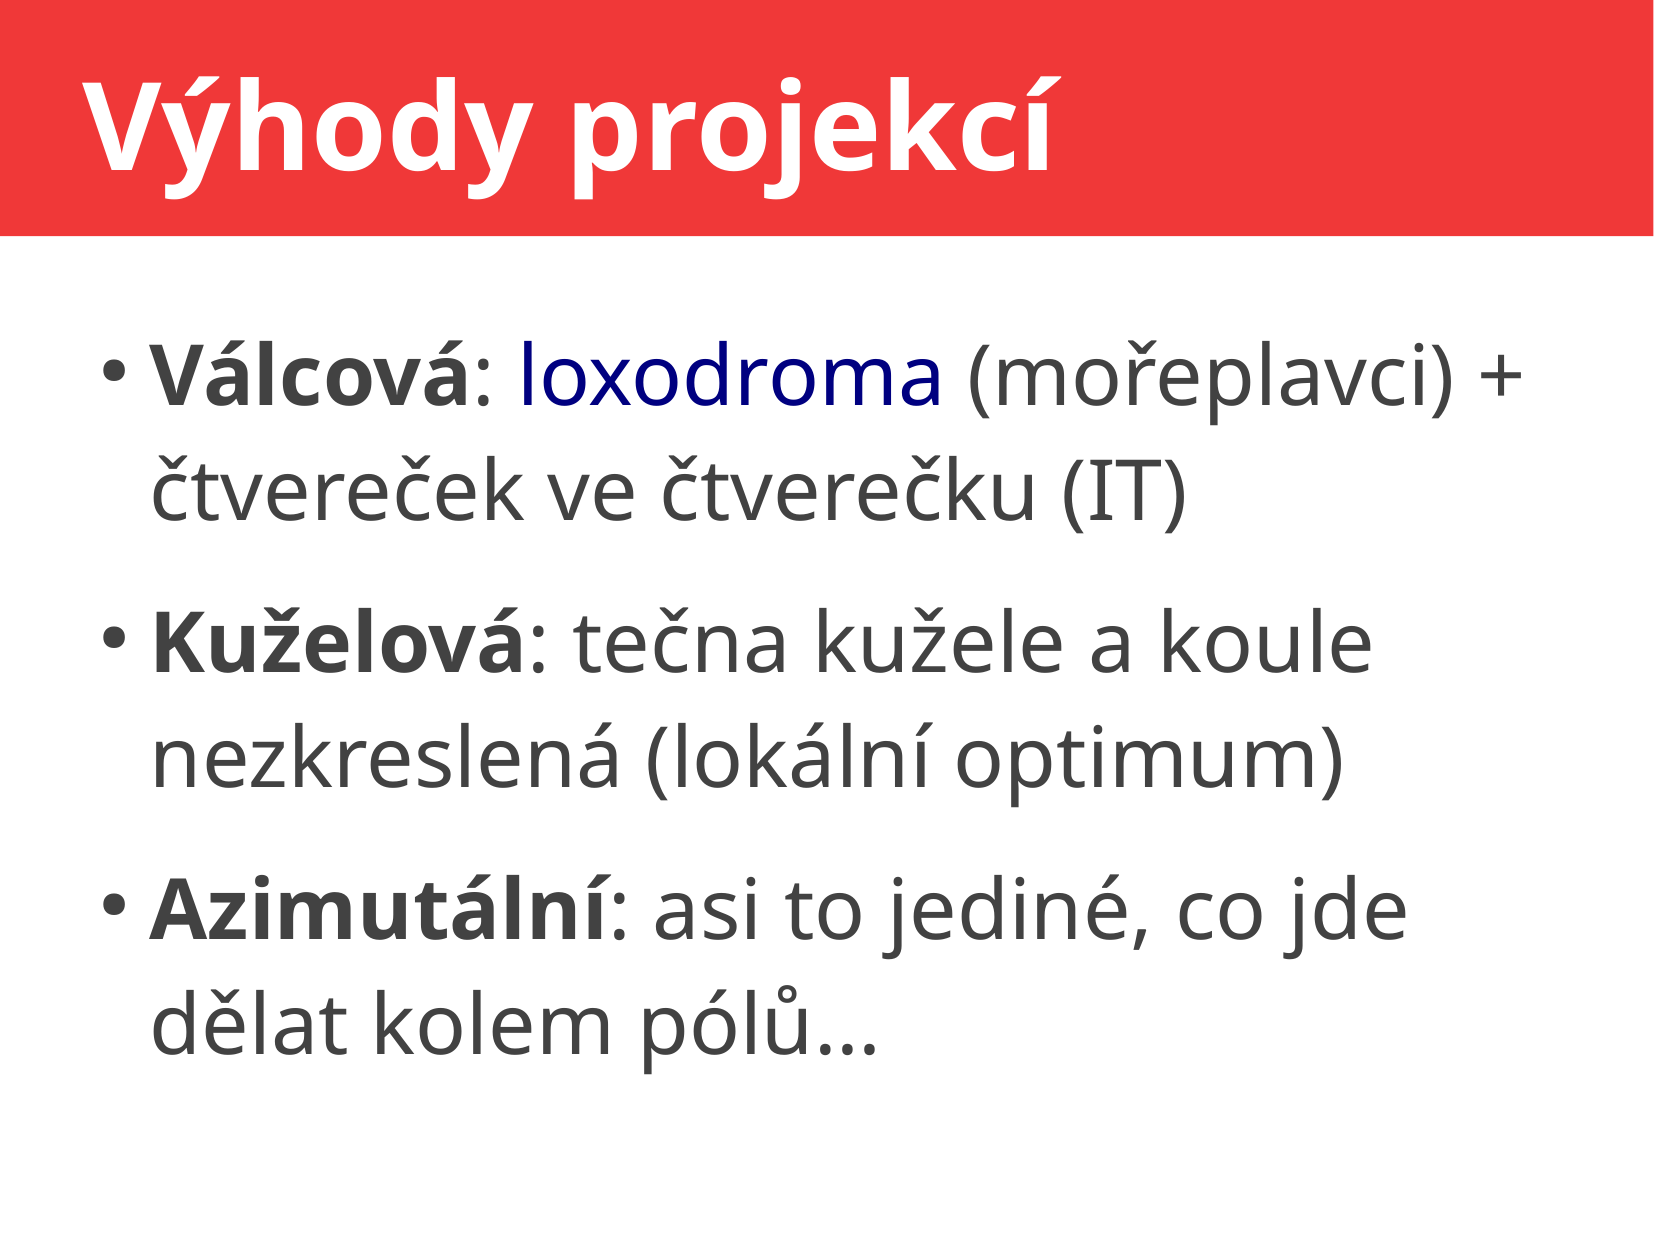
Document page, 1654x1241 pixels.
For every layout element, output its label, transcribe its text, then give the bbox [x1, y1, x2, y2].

title Výhody projekcí [82, 19, 1571, 227]
list Válcová: loxodroma (mořeplavci) + čtvereček ve čtverečku (IT) Kuželová: tečna kužele a koule nezkreslená (lokální optimum) Azimutální: asi to jediné, co jde dělat kolem pólů… [82, 314, 1563, 1080]
